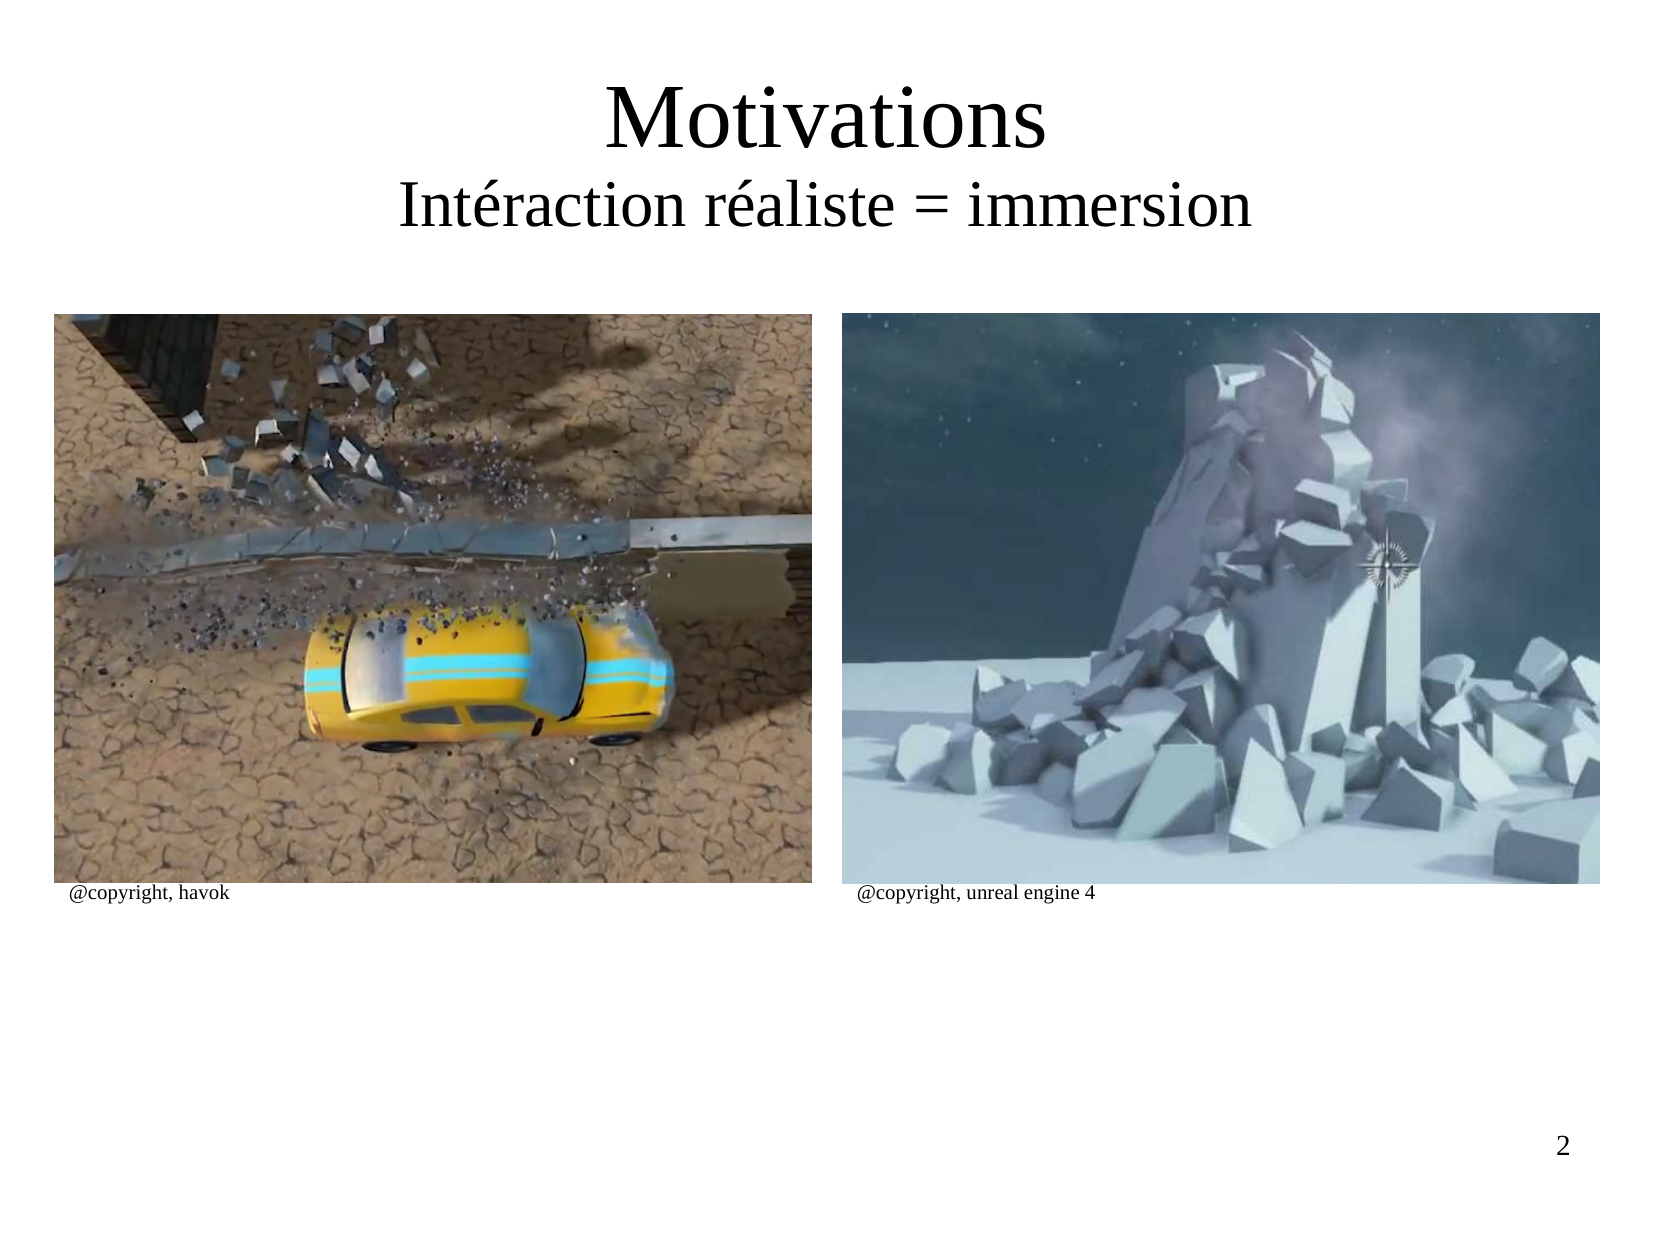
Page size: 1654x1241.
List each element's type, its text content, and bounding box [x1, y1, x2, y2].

picture [54, 314, 812, 883]
text_box @copyright, havok [54, 883, 340, 931]
text_box @copyright, unreal engine 4 [842, 884, 1244, 931]
title Motivations Intéraction réaliste = immersion [82, 49, 1571, 257]
picture [842, 313, 1600, 884]
